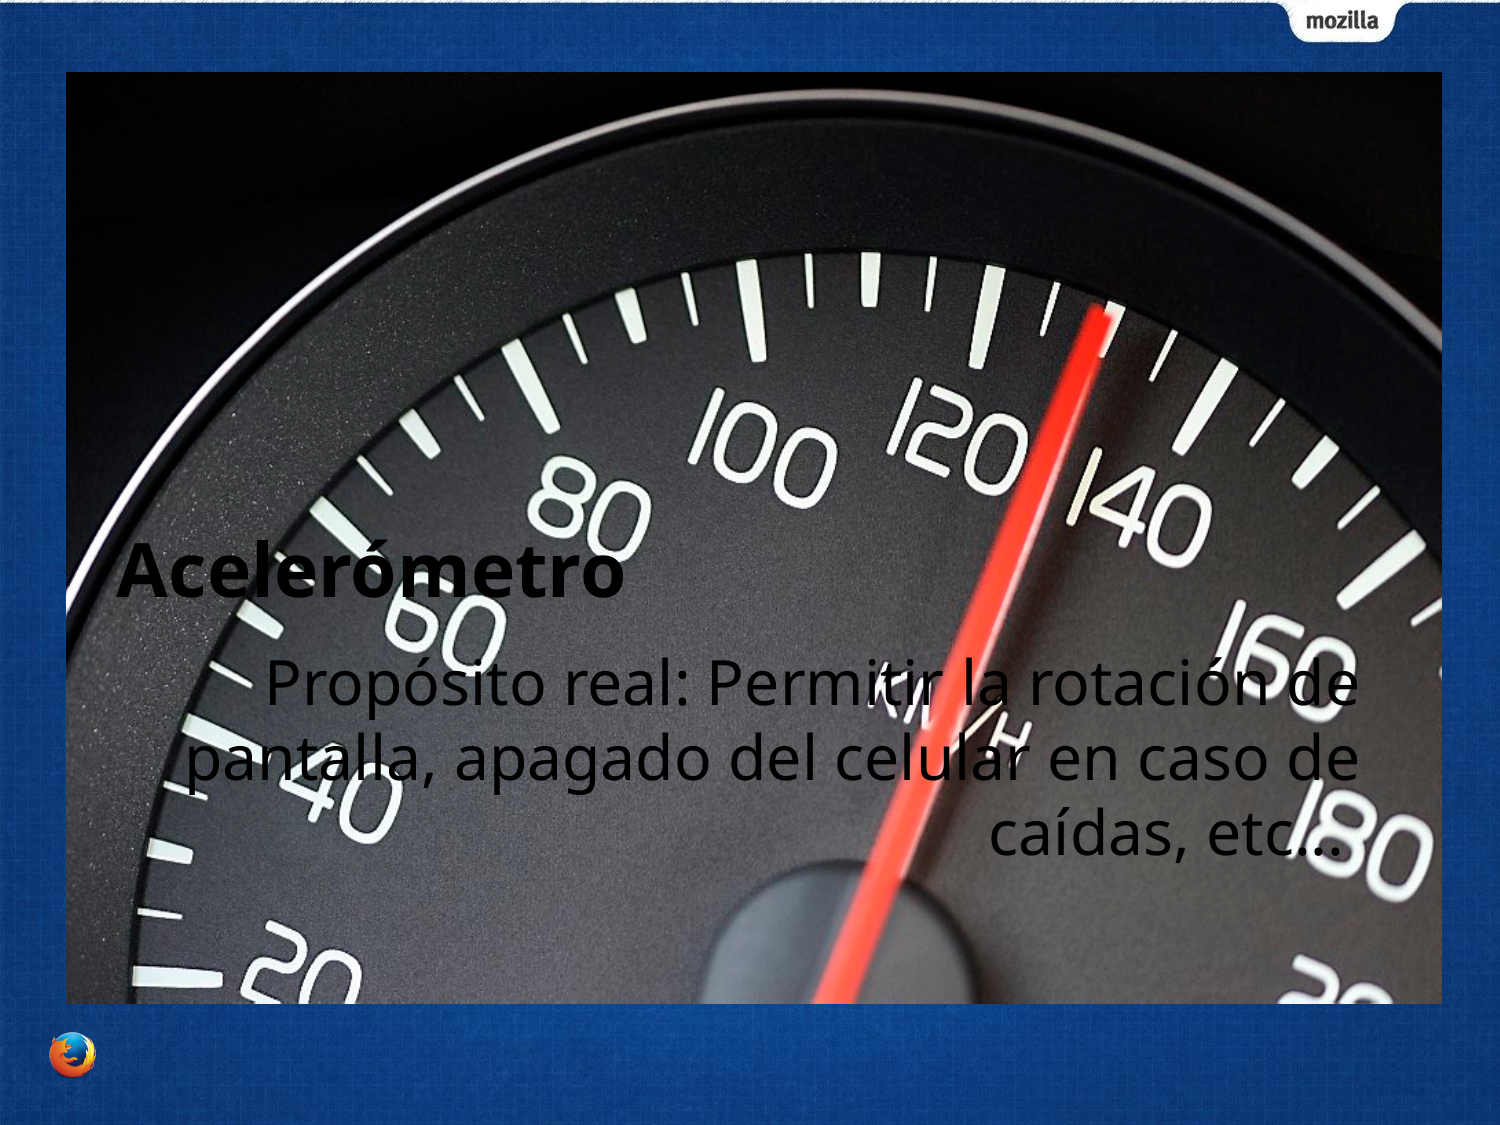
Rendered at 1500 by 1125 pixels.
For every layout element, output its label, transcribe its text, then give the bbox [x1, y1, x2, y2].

picture [0, 0, 1500, 1125]
title Propósito real: Permitir la rotación de pantalla, apagado del celular en caso de caídas, etc... [101, 628, 1377, 852]
list Acelerómetro [101, 381, 1377, 628]
